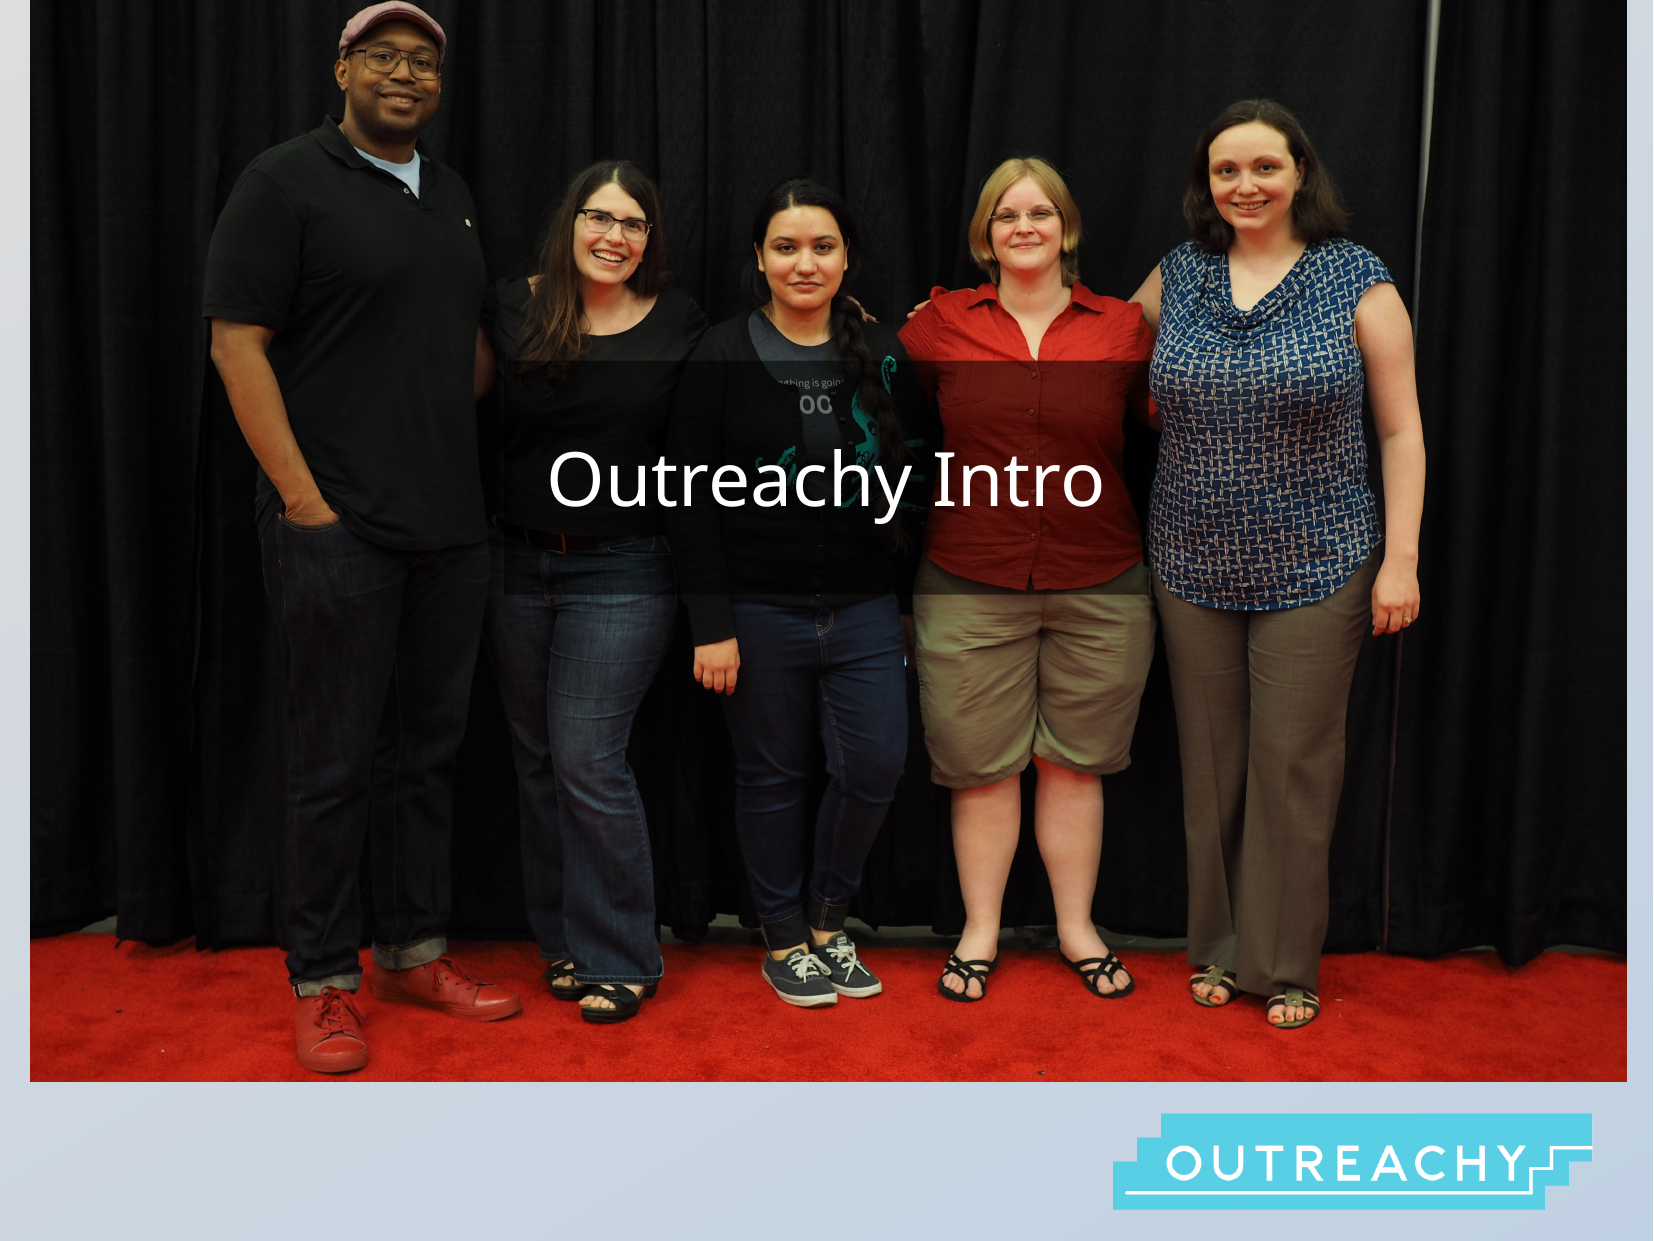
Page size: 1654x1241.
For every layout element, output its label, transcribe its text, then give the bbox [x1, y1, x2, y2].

picture [30, 0, 1627, 1082]
picture [1112, 1112, 1593, 1210]
subtitle Outreachy Intro [503, 360, 1149, 595]
